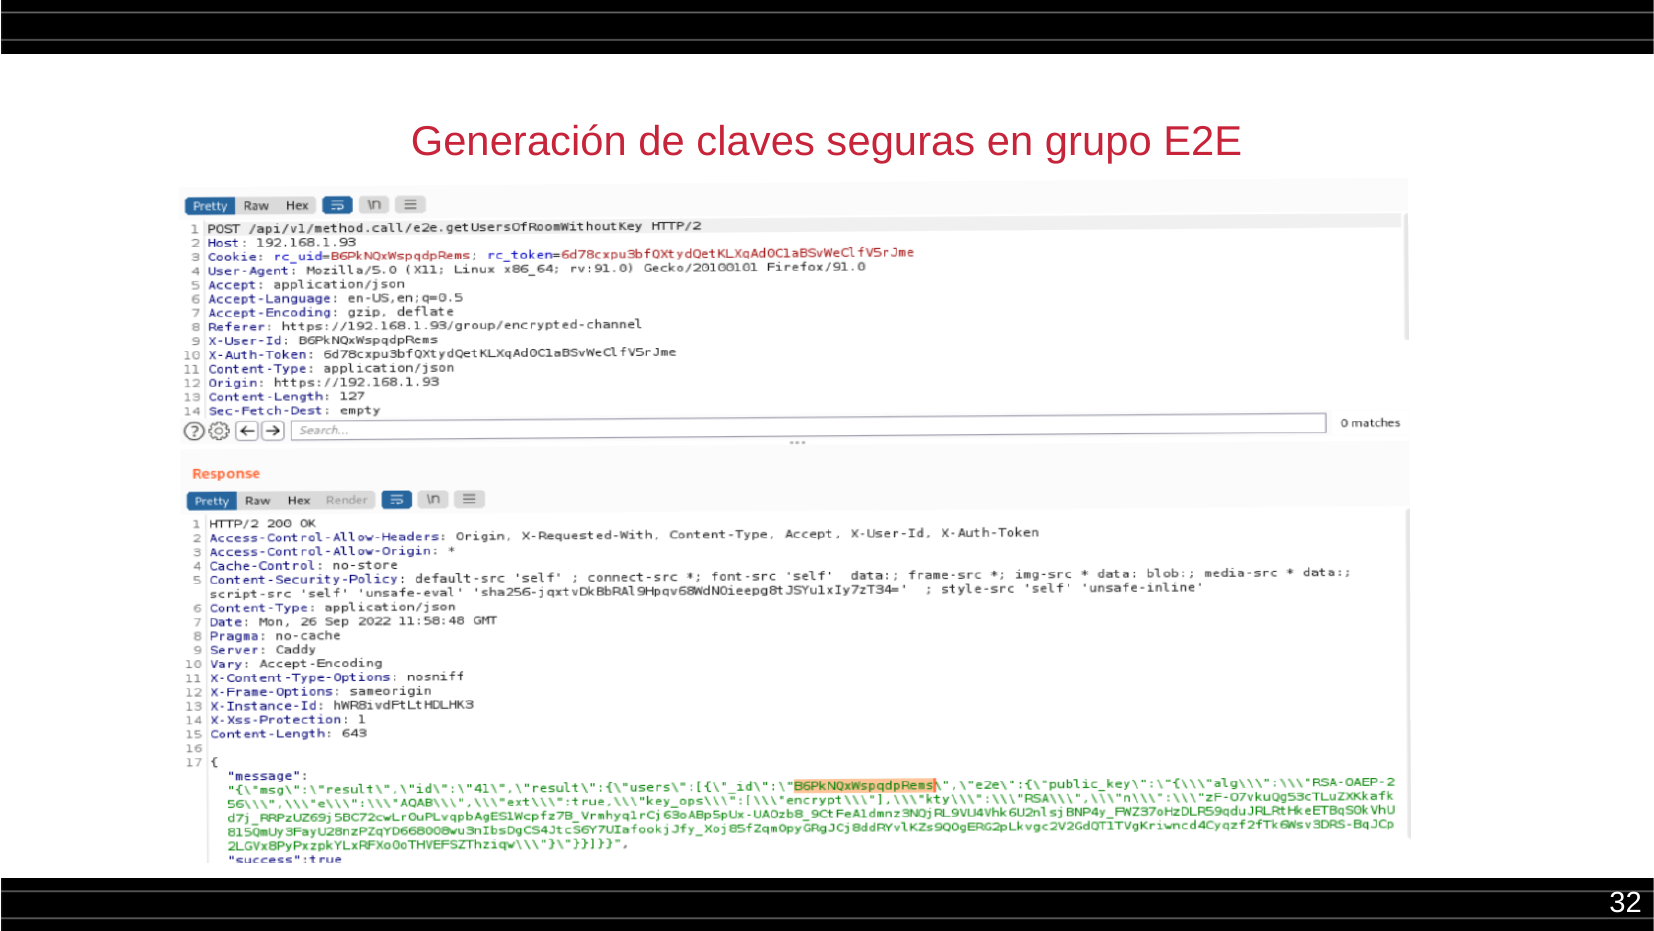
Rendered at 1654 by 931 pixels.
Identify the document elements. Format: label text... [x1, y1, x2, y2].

picture [1, 878, 1654, 931]
picture [1, 0, 1654, 54]
title Generación de claves seguras en grupo E2E [82, 92, 1571, 189]
picture [177, 177, 1411, 863]
